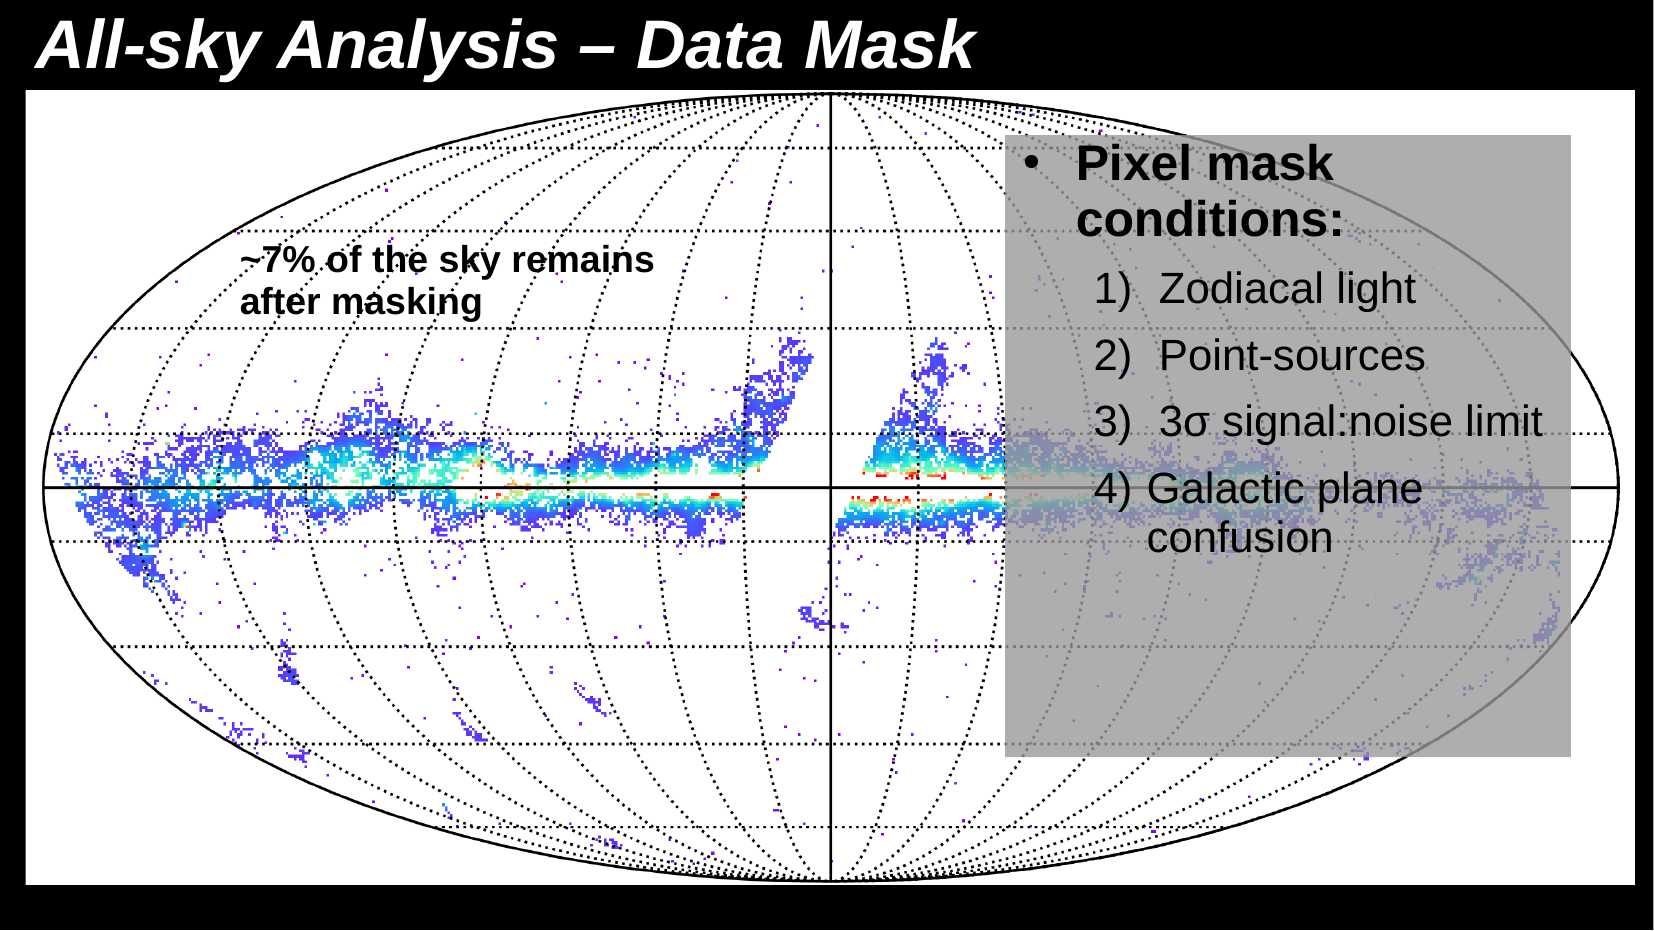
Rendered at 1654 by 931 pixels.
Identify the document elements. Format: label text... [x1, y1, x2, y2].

title All-sky Analysis – Data Mask [0, 0, 1654, 91]
list Pixel mask conditions: Zodiacal light Point-sources 3σ signal:noise limit Galactic plane confusion [1005, 135, 1571, 758]
picture [25, 91, 1636, 885]
text_box ~7% of the sky remains after masking [225, 231, 766, 331]
